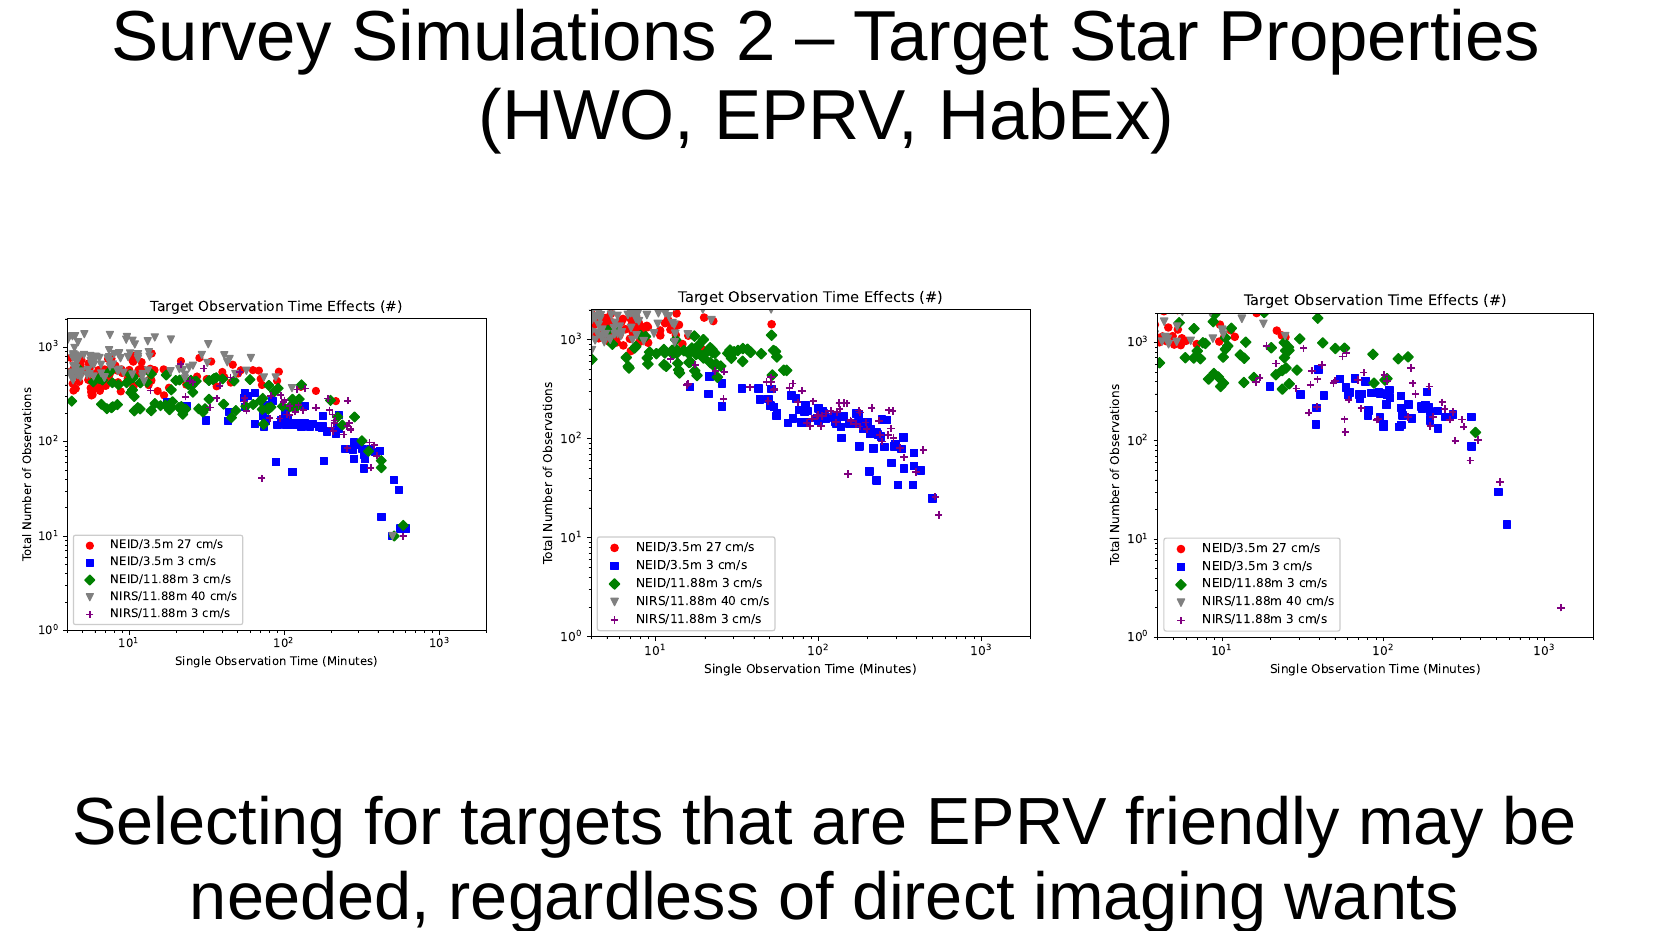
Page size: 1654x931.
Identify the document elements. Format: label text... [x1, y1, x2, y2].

title Survey Simulations 2 – Target Star Properties (HWO, EPRV, HabEx) [0, 0, 1654, 155]
picture [0, 258, 1651, 684]
subtitle Selecting for targets that are EPRV friendly may be needed, regardless of direct imaging wants [0, 784, 1651, 931]
